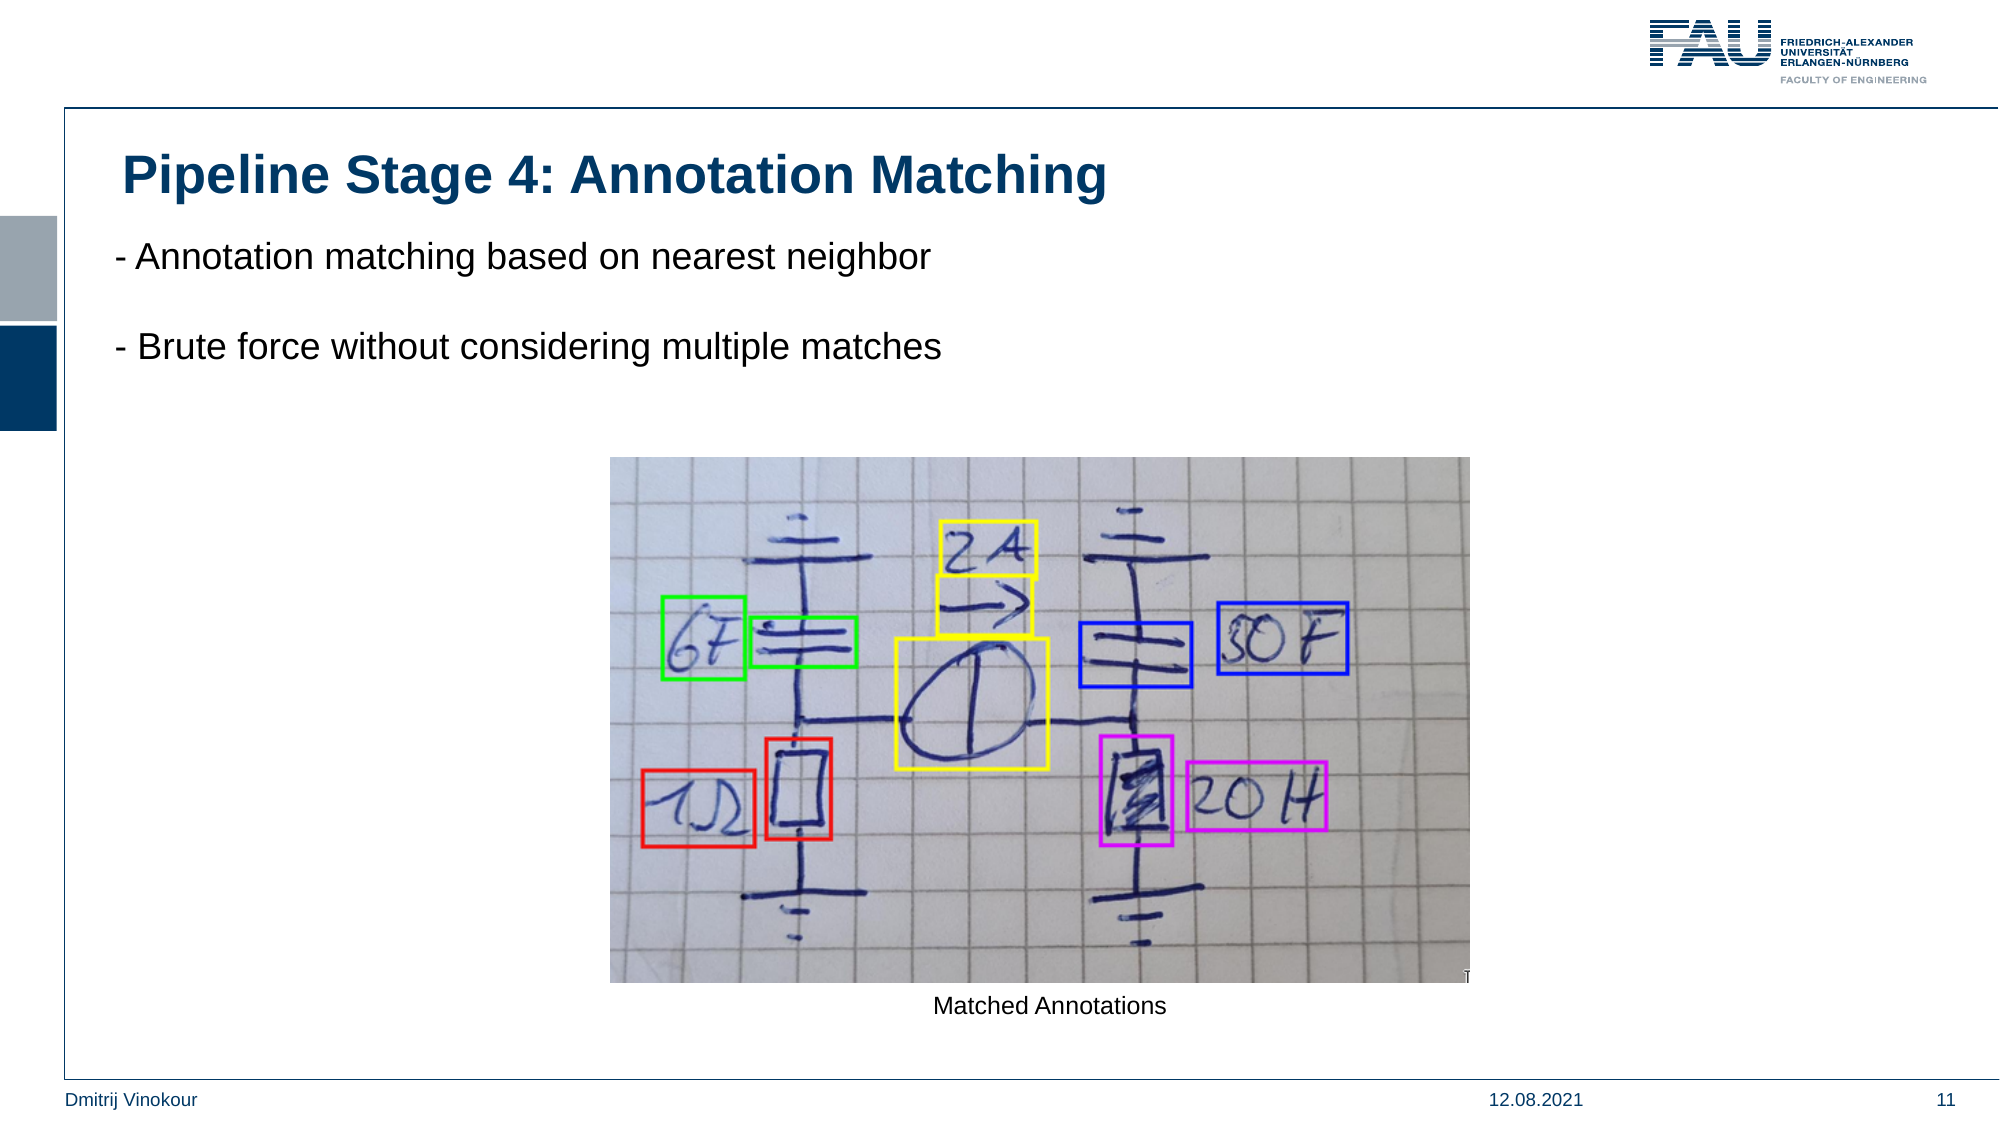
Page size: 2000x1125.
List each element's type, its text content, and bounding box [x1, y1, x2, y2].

text_box Dmitrij Vinokour [64, 1087, 1403, 1119]
text_box <number> [1798, 1087, 1956, 1119]
text_box Pipeline Stage 4: Annotation Matching [122, 139, 1946, 365]
picture [610, 457, 1470, 983]
text_box Matched Annotations [918, 984, 1183, 1028]
text_box 12.08.2021 [1489, 1087, 1725, 1119]
text_box - Annotation matching based on nearest neighbor - Brute force without considering multiple matches [99, 224, 1900, 324]
